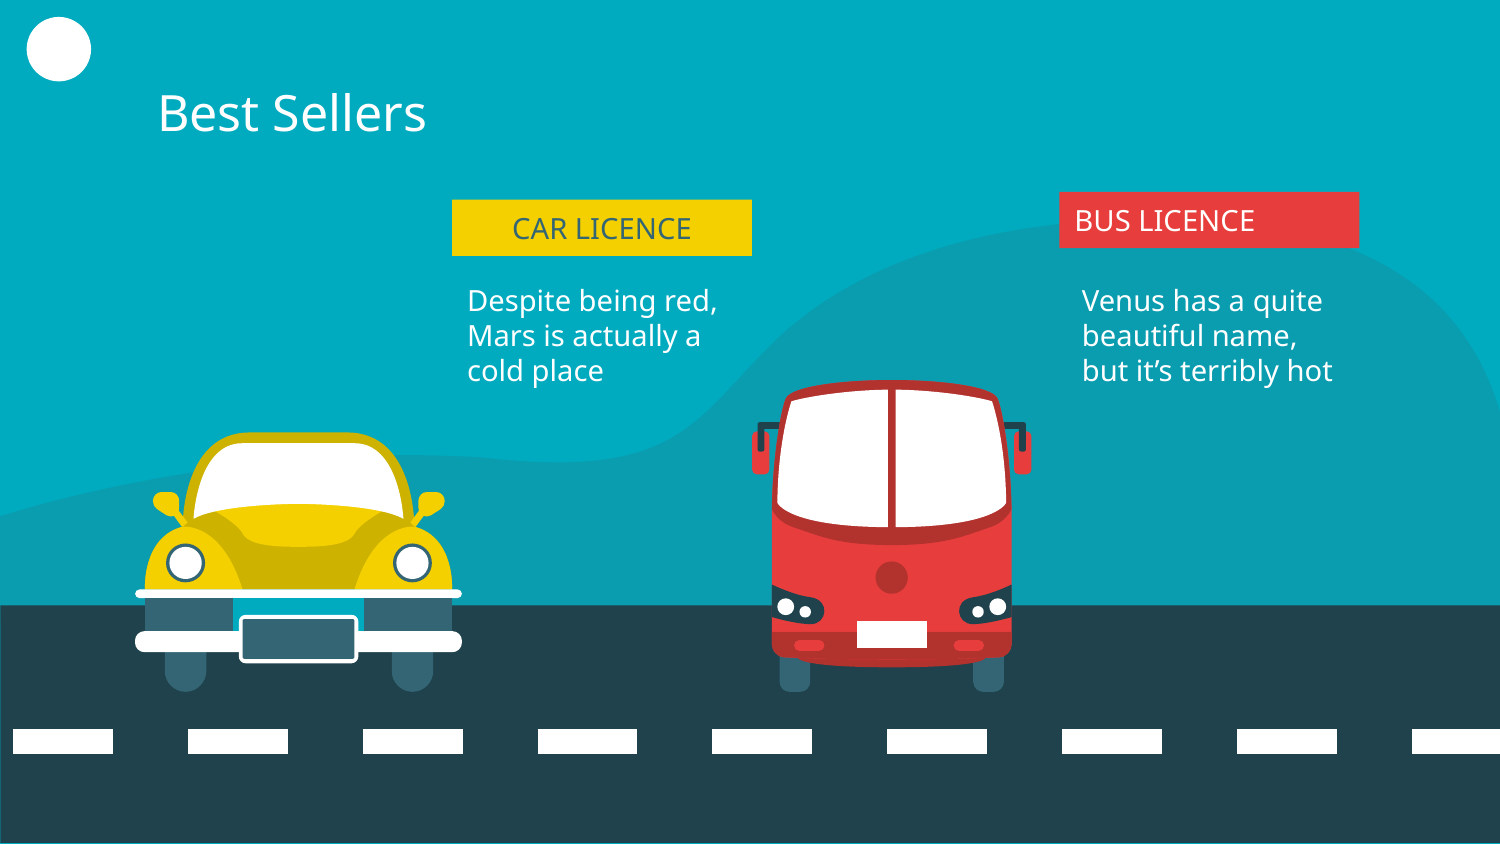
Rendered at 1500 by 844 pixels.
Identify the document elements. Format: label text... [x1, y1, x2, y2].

subtitle Despite being red, Mars is actually a cold place [452, 267, 753, 418]
text_box [752, 380, 1032, 692]
title Best Sellers [142, 64, 1408, 158]
subtitle Venus has a quite beautiful name, but it’s terribly hot [1066, 267, 1367, 418]
text_box [27, 17, 91, 81]
text_box CAR LICENCE [452, 199, 752, 256]
text_box BUS LICENCE [1059, 191, 1360, 249]
text_box [135, 432, 462, 692]
